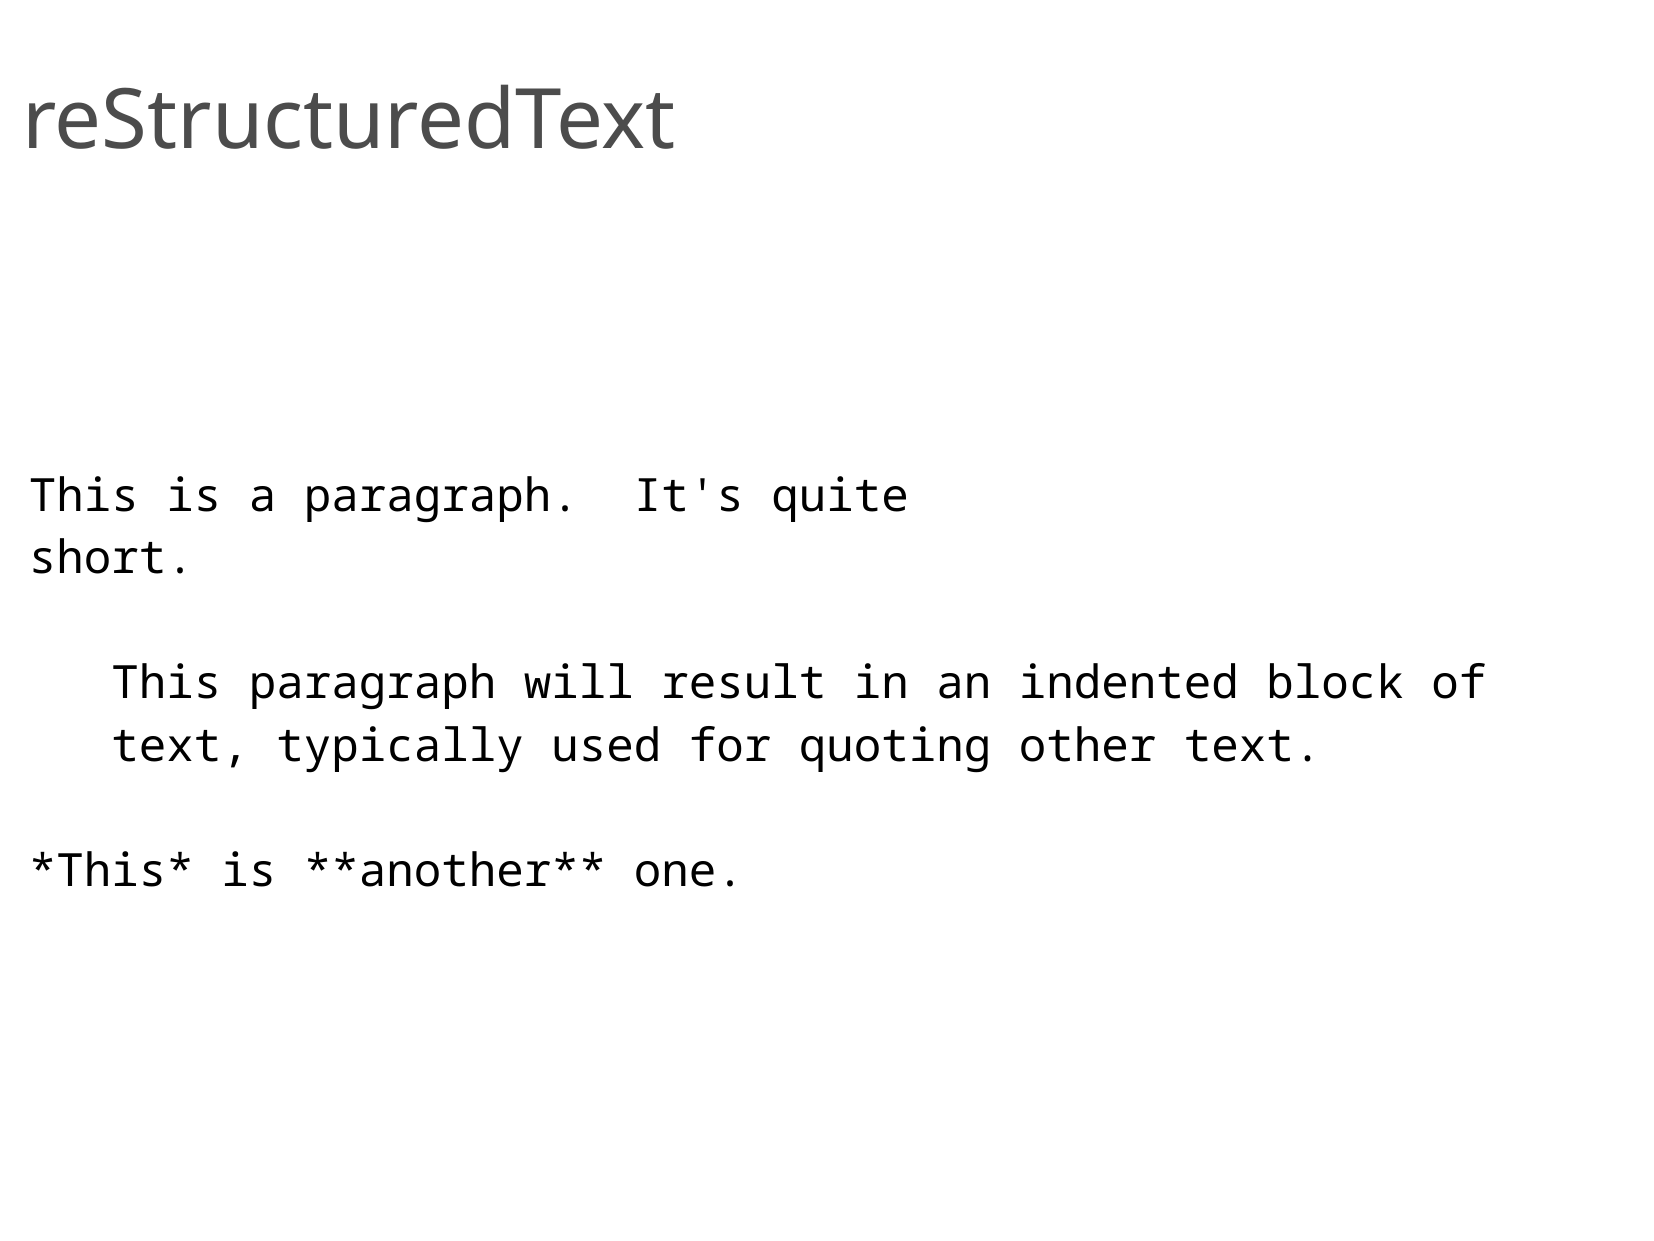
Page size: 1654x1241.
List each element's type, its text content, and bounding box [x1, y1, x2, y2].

text_box This is a paragraph. It's quite short. This paragraph will result in an indented block of text, typically used for quoting other text. *This* is **another** one. [14, 454, 1608, 896]
title reStructuredText [22, 19, 1654, 213]
